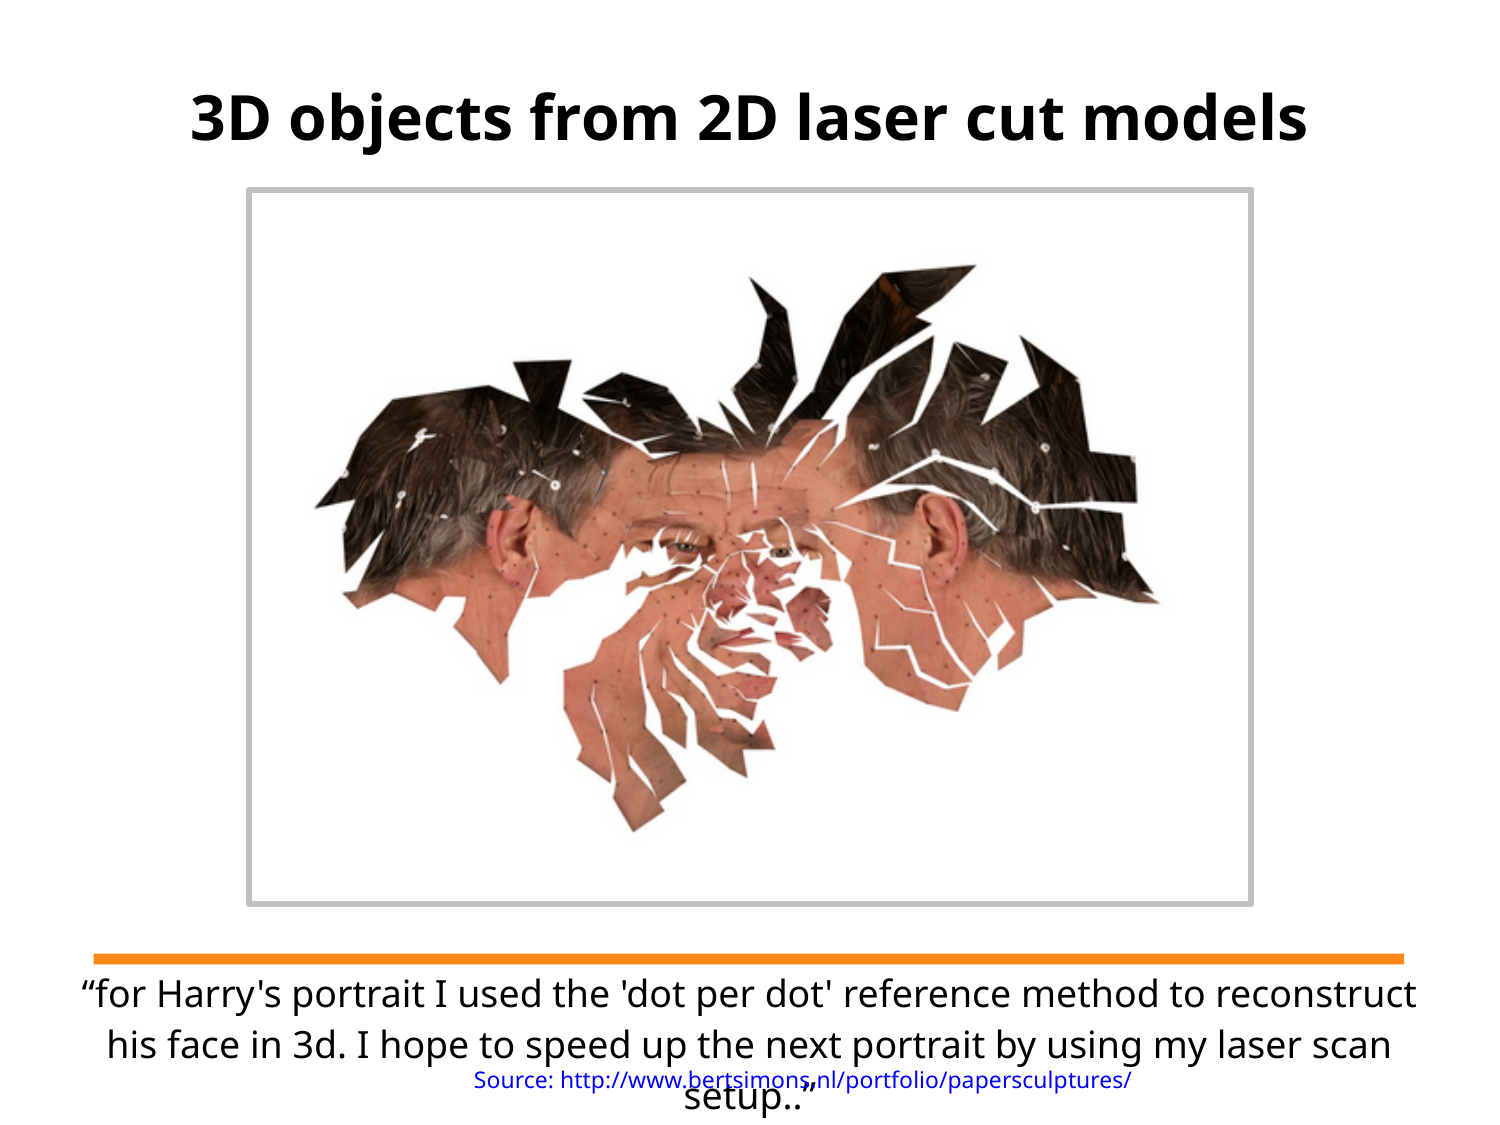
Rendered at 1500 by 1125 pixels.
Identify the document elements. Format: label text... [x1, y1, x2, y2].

text_box Source: http://www.bertsimons.nl/portfolio/papersculptures/ [459, 1056, 1041, 1098]
text_box “for Harry's portrait I used the 'dot per dot' reference method to reconstruct his face in 3d. I hope to speed up the next portrait by using my laser scan setup..” [52, 960, 1448, 1064]
picture [0, 0, 1500, 1125]
title 3D objects from 2D laser cut models [75, 44, 1426, 188]
